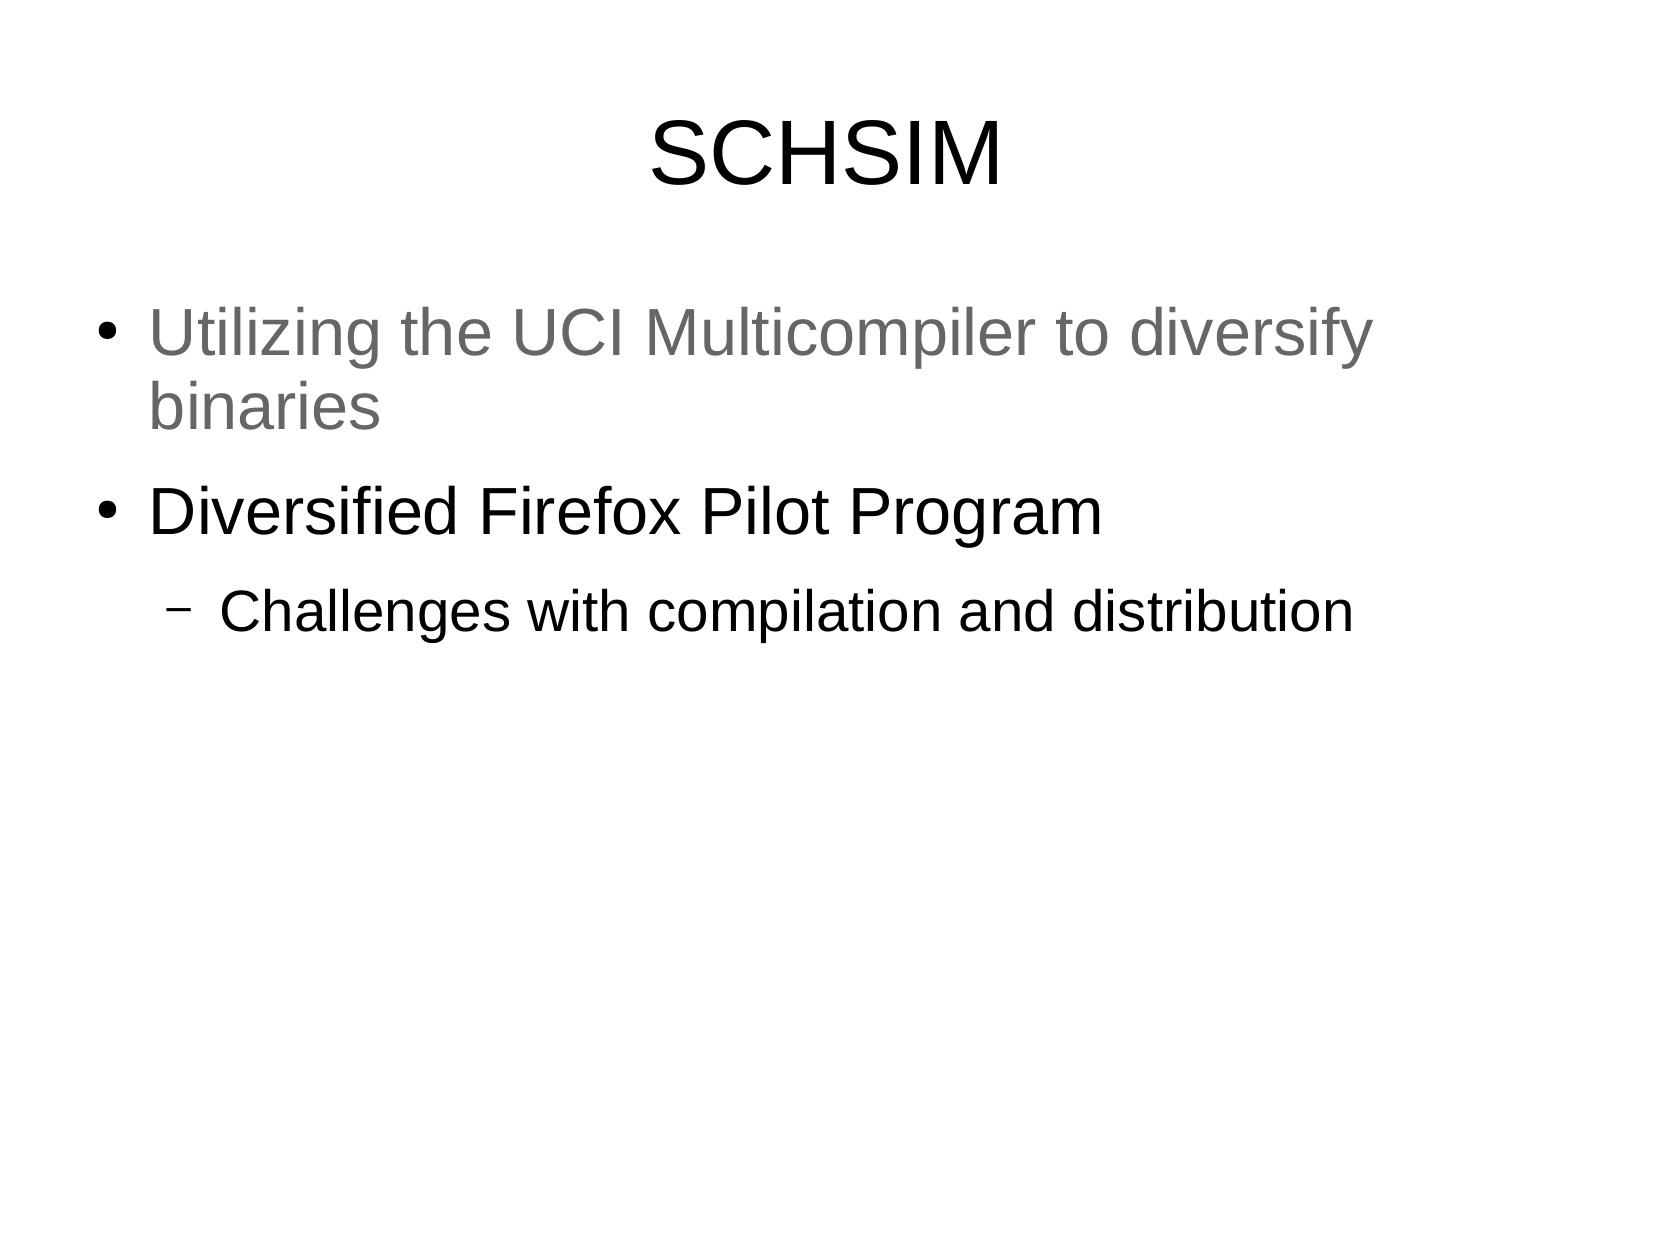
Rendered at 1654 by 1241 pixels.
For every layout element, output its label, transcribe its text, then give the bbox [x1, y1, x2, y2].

list Utilizing the UCI Multicompiler to diversify binaries Diversified Firefox Pilot Program Challenges with compilation and distribution [78, 294, 1567, 1015]
title SCHSIM [82, 49, 1571, 257]
